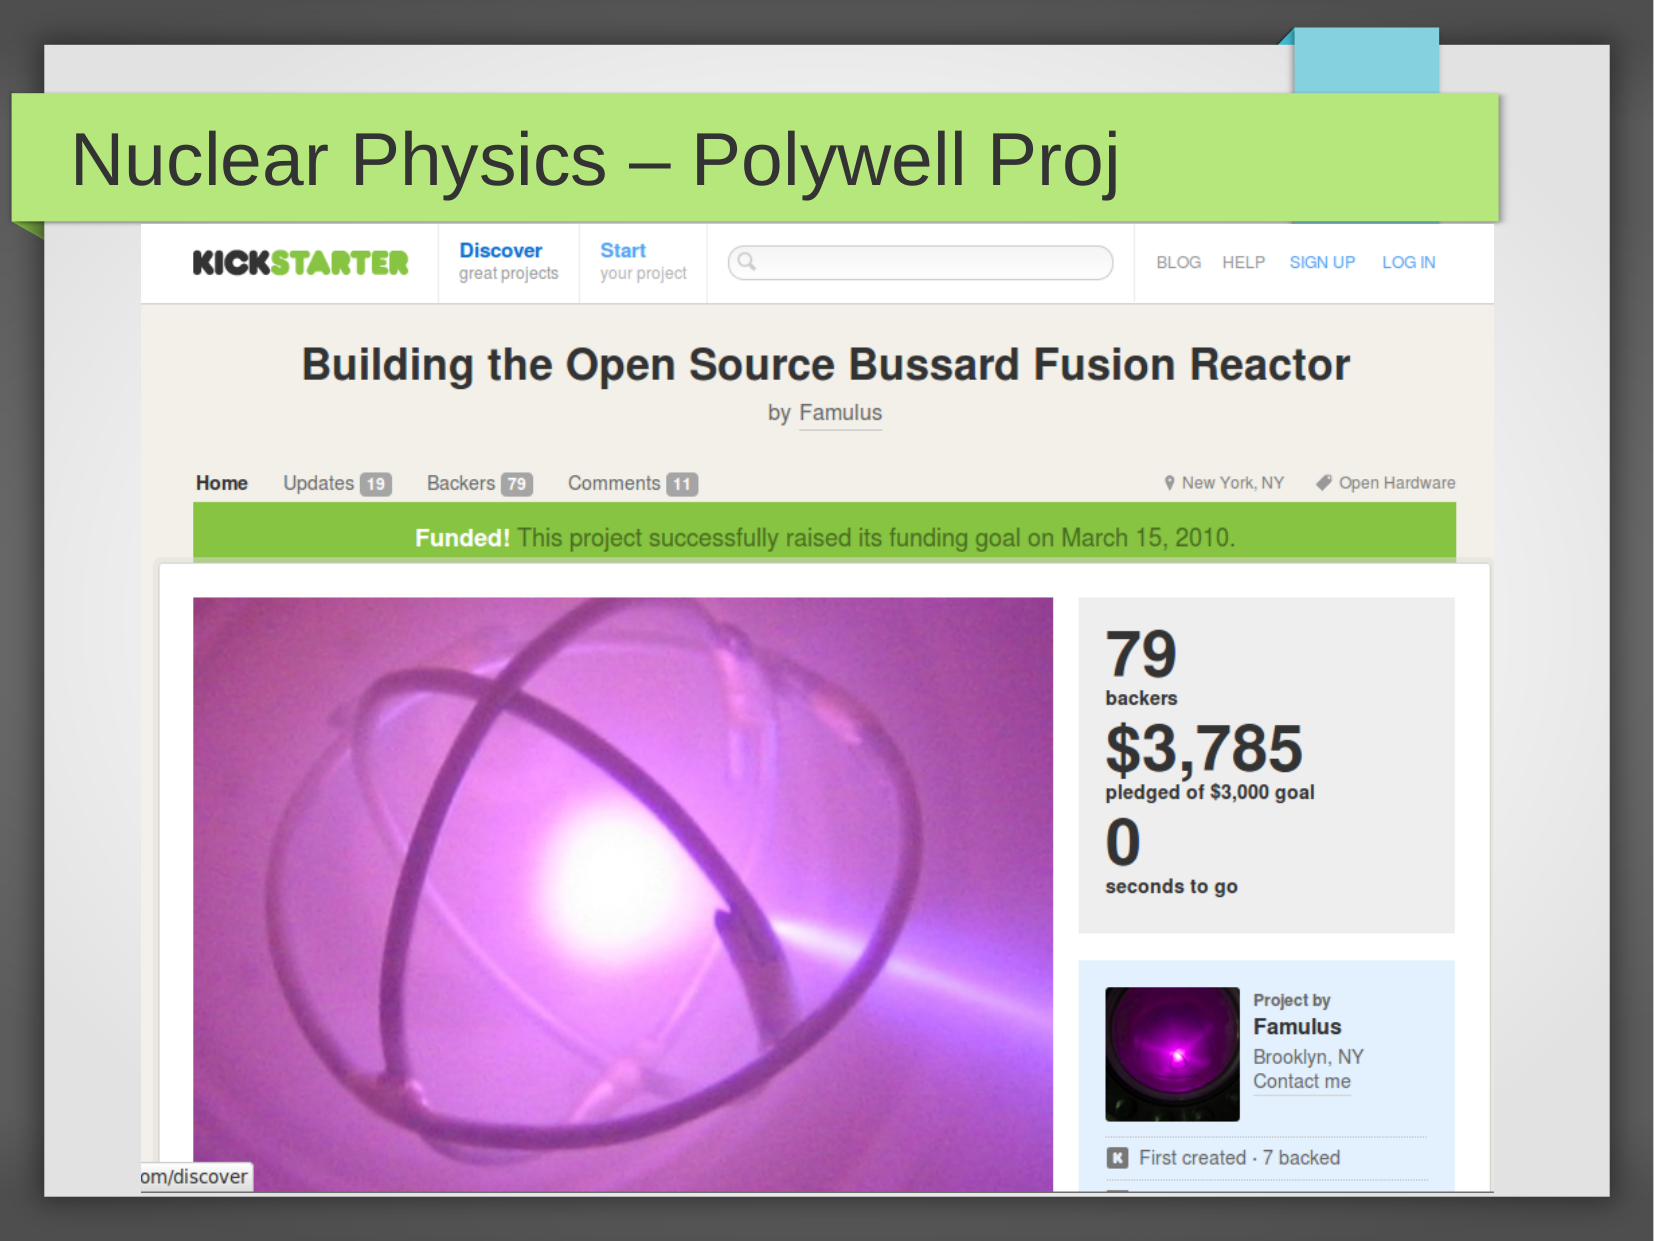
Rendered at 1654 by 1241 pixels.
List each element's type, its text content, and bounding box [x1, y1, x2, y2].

title Nuclear Physics – Polywell Proj [70, 106, 1229, 213]
picture [0, 0, 1654, 1241]
